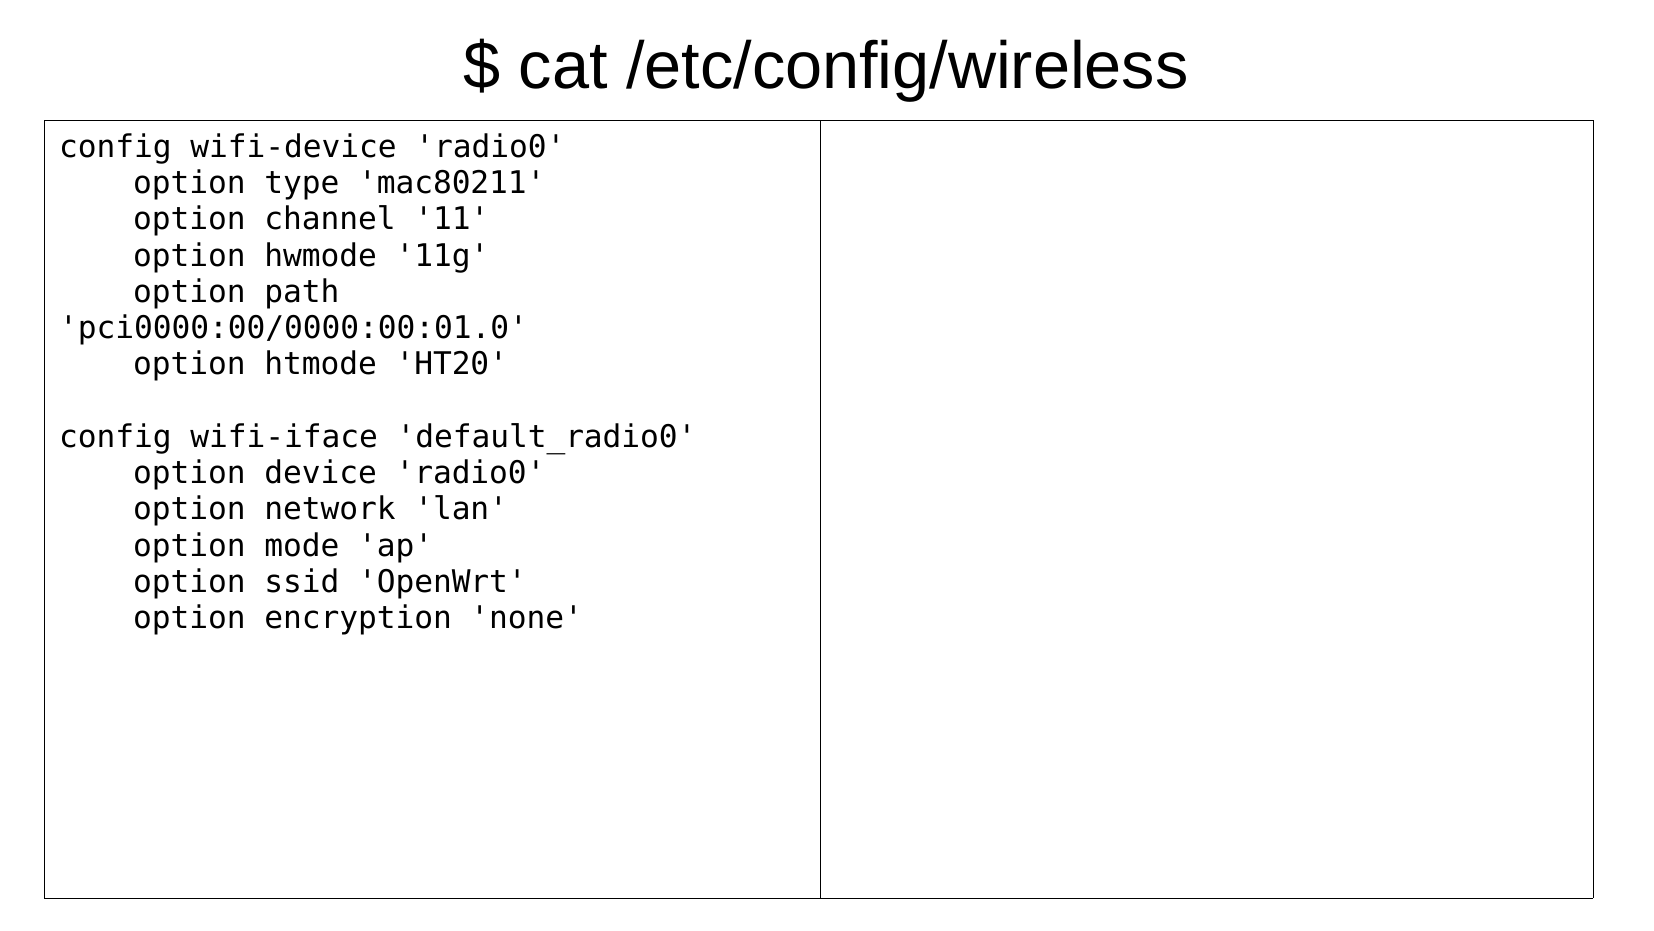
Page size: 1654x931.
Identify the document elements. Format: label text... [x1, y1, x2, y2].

title $ cat /etc/config/wireless [82, 28, 1571, 104]
table_header [821, 121, 1593, 898]
table_header config wifi-device 'radio0' option type 'mac80211' option channel '11' option hwmode '11g' option path 'pci0000:00/0000:00:01.0' option htmode 'HT20' config wifi-iface 'default_radio0' option device 'radio0' option network 'lan' option mode 'ap' option ssid 'OpenWrt' option encryption 'none' [45, 121, 820, 898]
